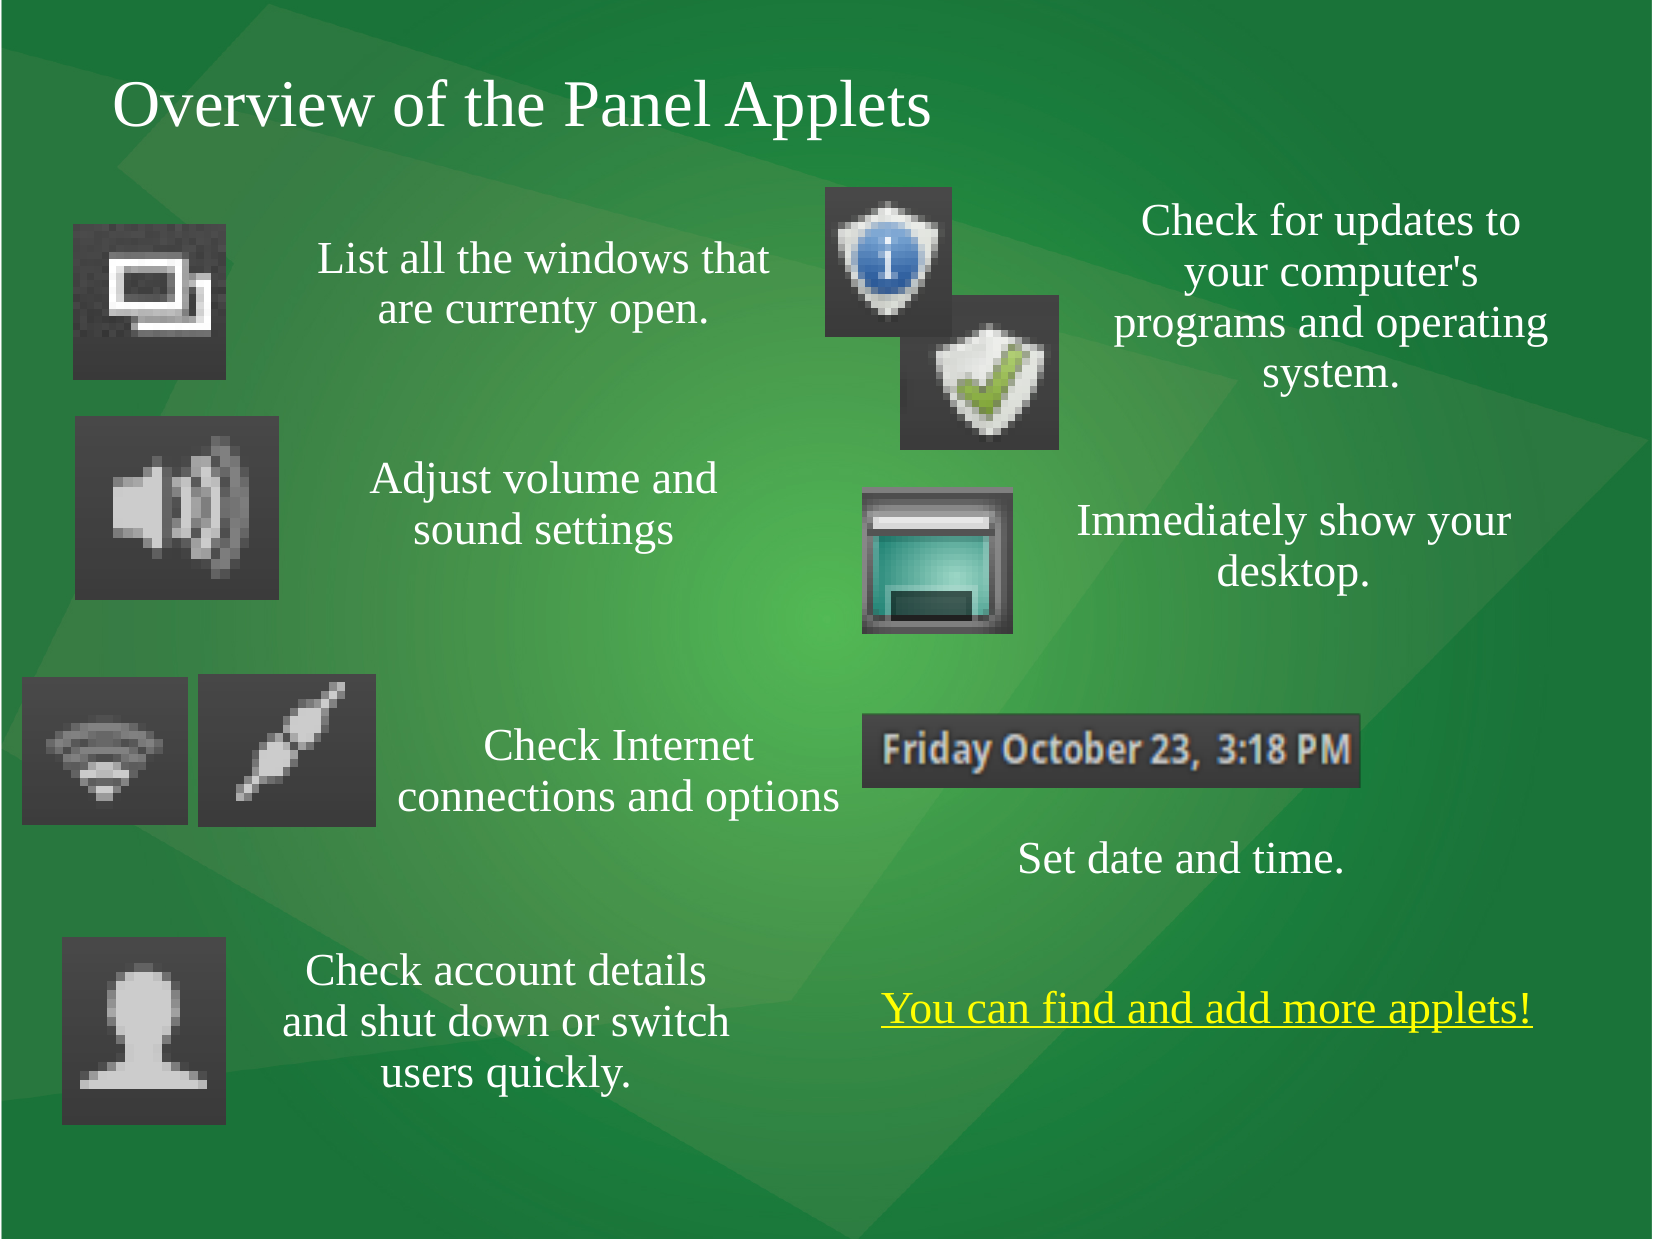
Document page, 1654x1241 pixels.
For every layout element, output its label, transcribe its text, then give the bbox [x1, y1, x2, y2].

text_box You can find and add more applets! [866, 975, 1654, 1070]
text_box List all the windows that are currenty open. [300, 225, 788, 342]
text_box Check account details and shut down or switch users quickly. [262, 937, 751, 1106]
text_box Immediately show your desktop. [1050, 487, 1538, 605]
title Overview of the Panel Applets [112, 37, 1601, 170]
picture [0, 0, 1654, 1241]
text_box Check for updates to your computer's programs and operating system. [1087, 187, 1576, 407]
text_box Set date and time. [937, 825, 1426, 891]
text_box Adjust volume and sound settings [300, 445, 788, 563]
text_box Check Internet connections and options [375, 712, 863, 830]
